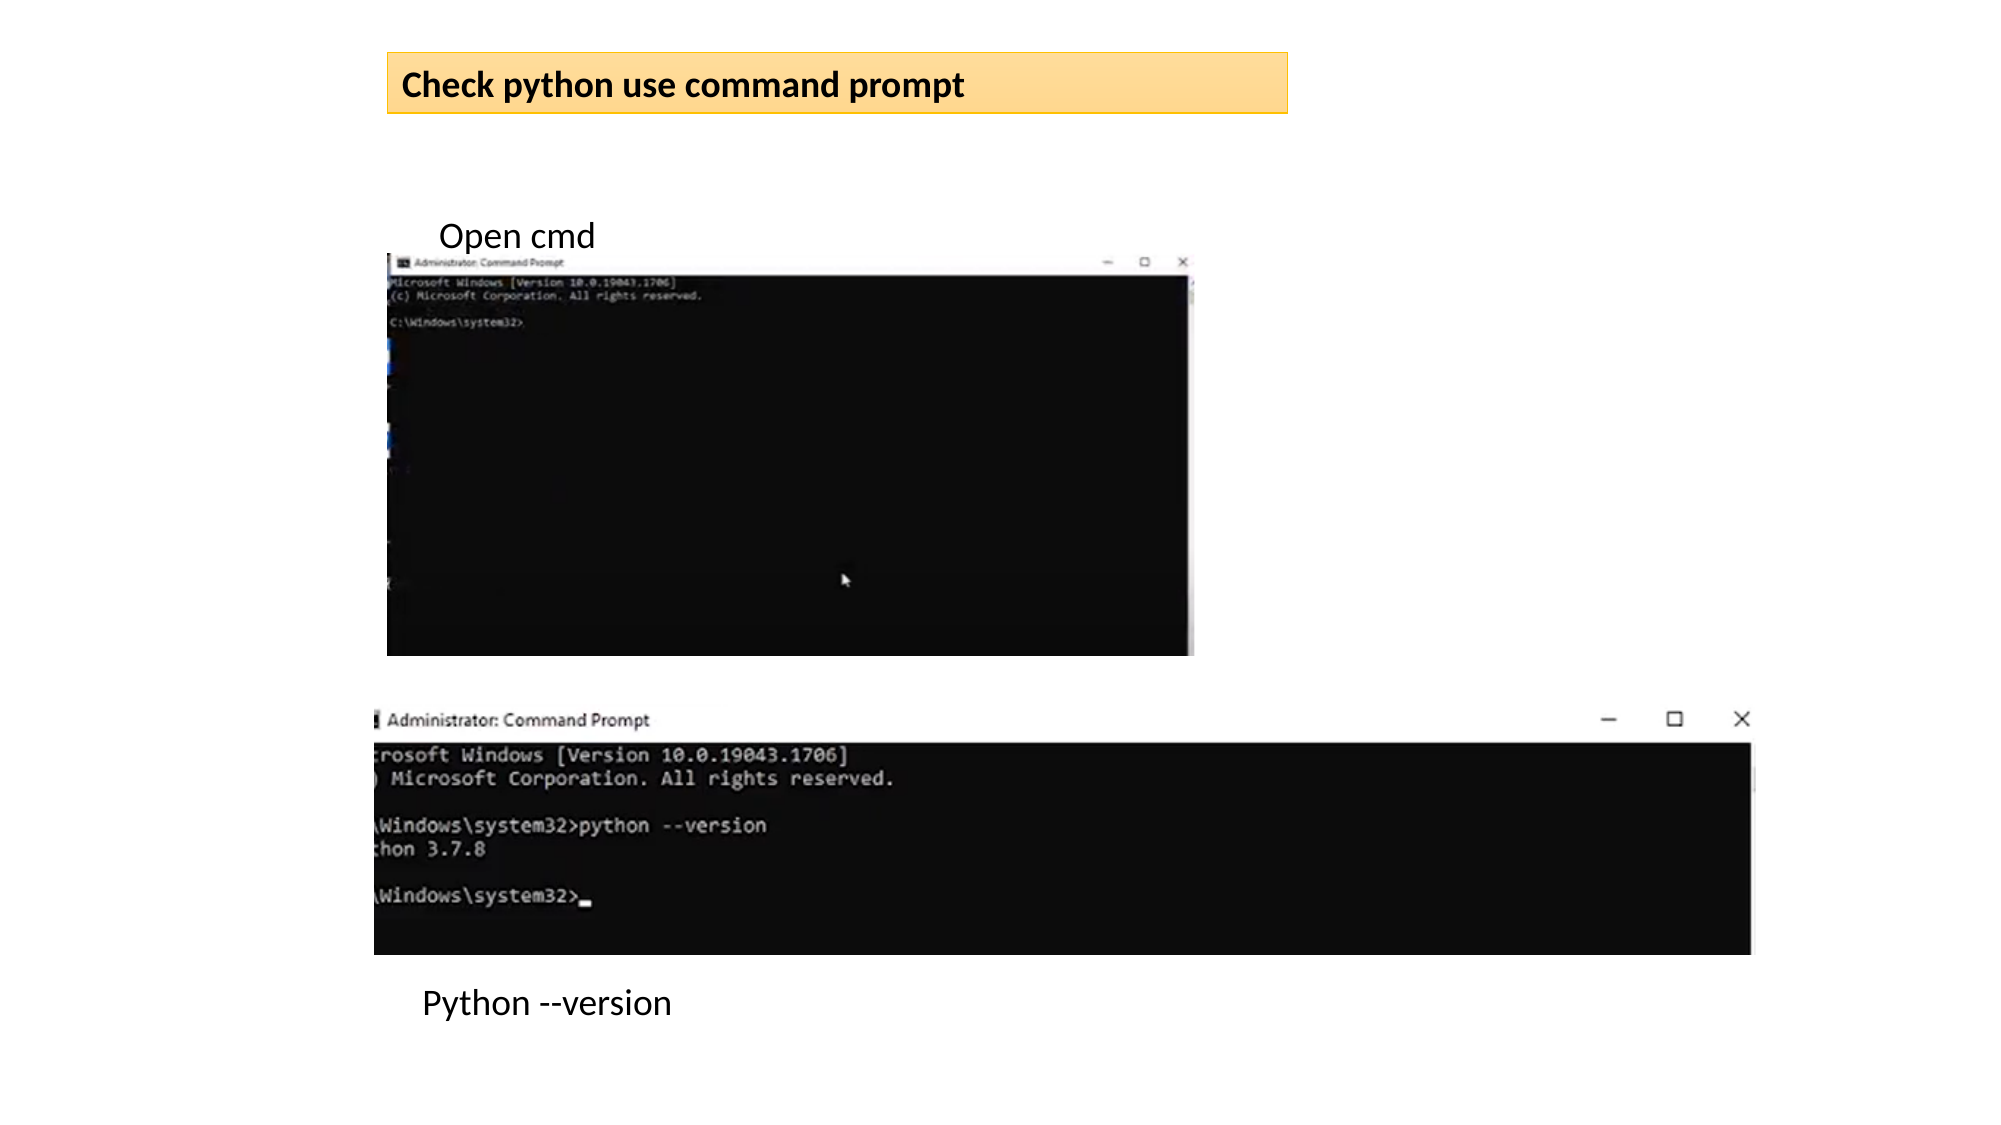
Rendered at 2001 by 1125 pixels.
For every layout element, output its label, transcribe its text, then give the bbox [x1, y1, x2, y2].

text_box Open cmd [424, 203, 878, 265]
picture [374, 704, 1756, 955]
text_box Python --version [407, 970, 1030, 1031]
text_box Check python use command prompt [387, 52, 1288, 113]
picture [387, 253, 1195, 656]
